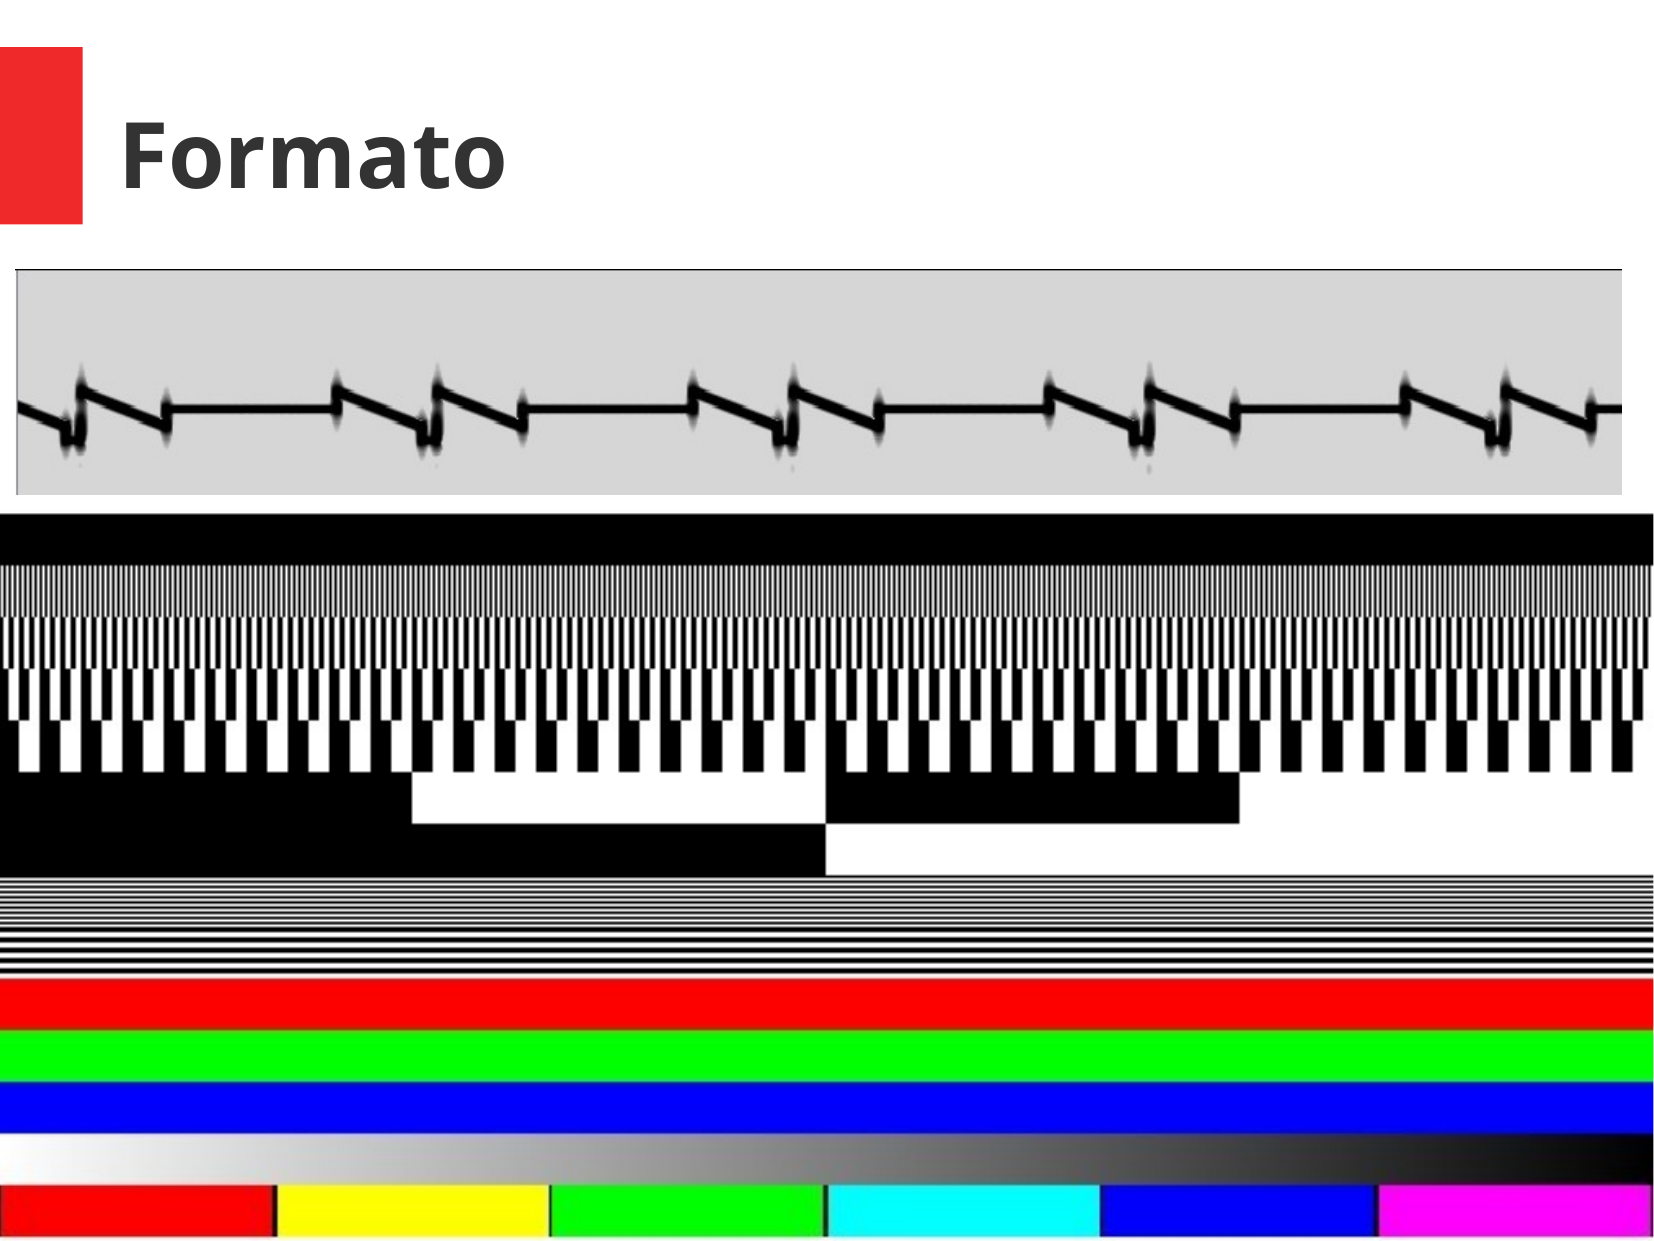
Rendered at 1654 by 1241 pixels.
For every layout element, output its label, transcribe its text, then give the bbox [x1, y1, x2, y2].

picture [0, 269, 1654, 1241]
title Formato [118, 49, 1571, 257]
